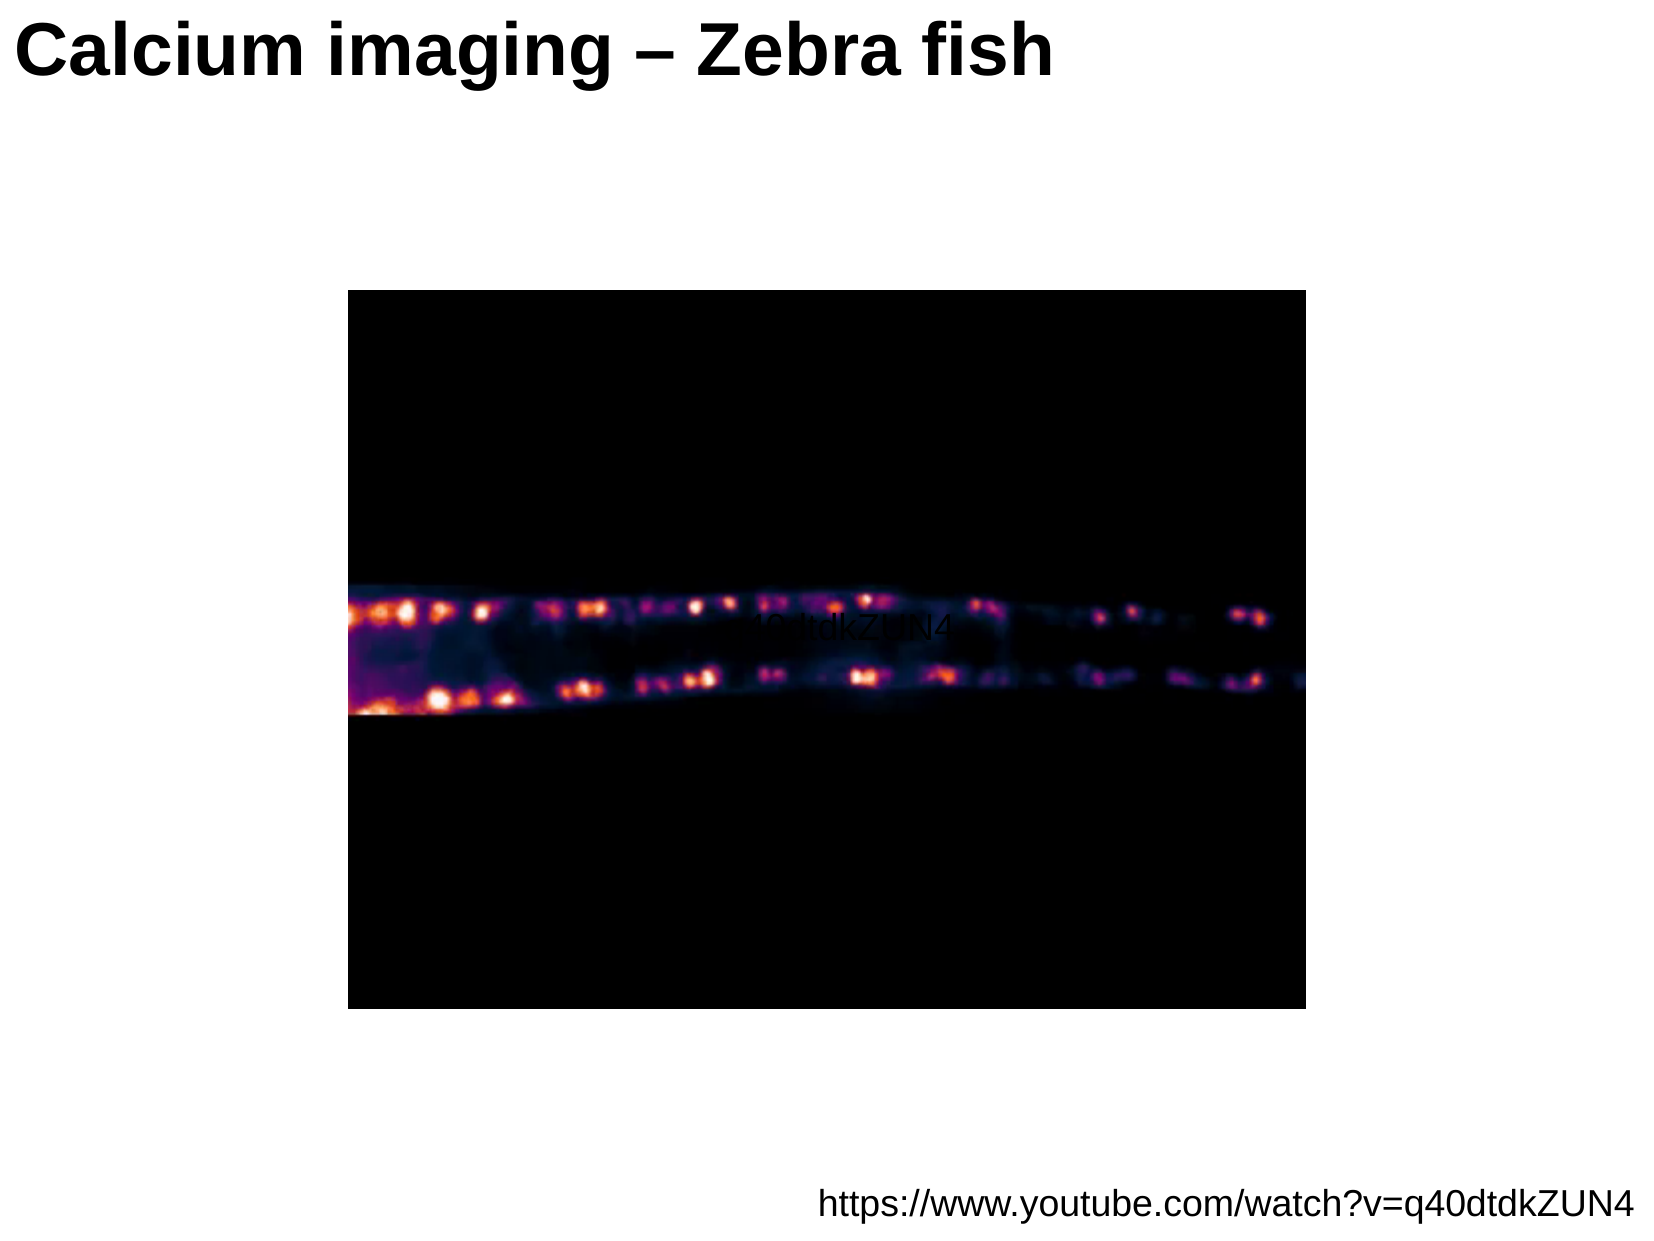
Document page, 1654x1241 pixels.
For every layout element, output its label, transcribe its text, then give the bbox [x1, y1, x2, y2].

text_box [347, 290, 1307, 1010]
text_box Calcium imaging – Zebra fish [0, 0, 1071, 100]
text_box q40dtdkZUN4 [709, 598, 970, 656]
text_box https://www.youtube.com/watch?v=q40dtdkZUN4 [803, 1175, 1650, 1233]
